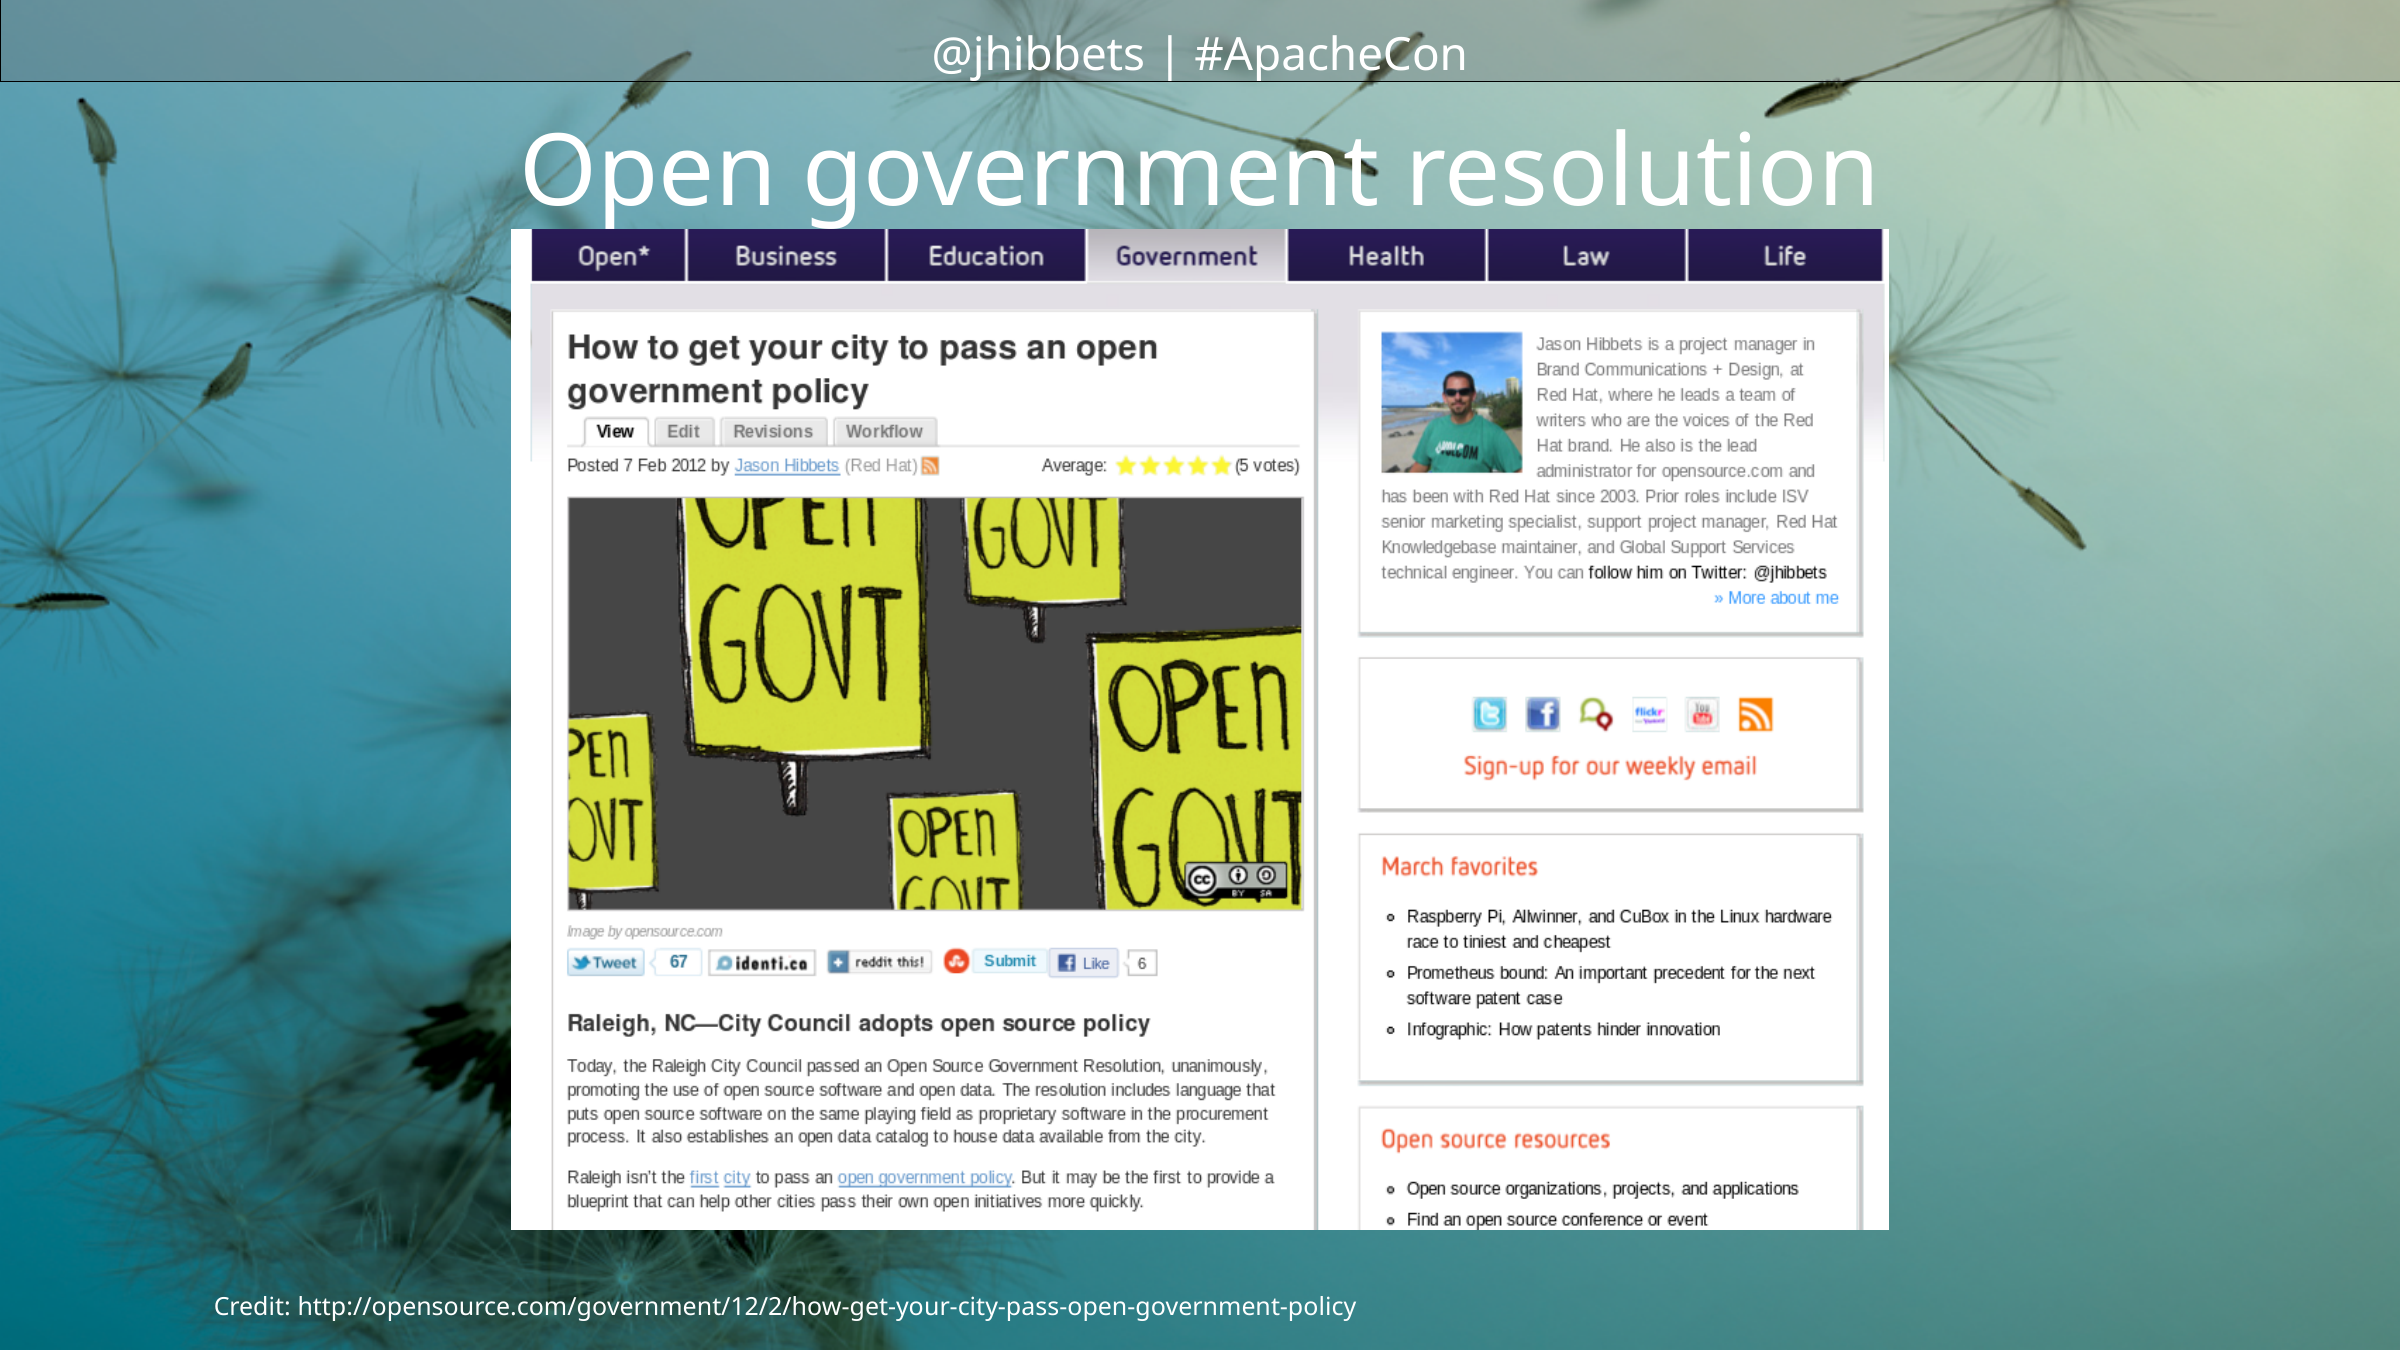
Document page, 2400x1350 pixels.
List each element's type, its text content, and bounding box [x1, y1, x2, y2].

picture [0, 82, 2400, 1350]
title Open government resolution [120, 53, 2281, 280]
text_box Credit: http://opensource.com/government/12/2/how-get-your-city-pass-open-government-policy [199, 1281, 1383, 1328]
